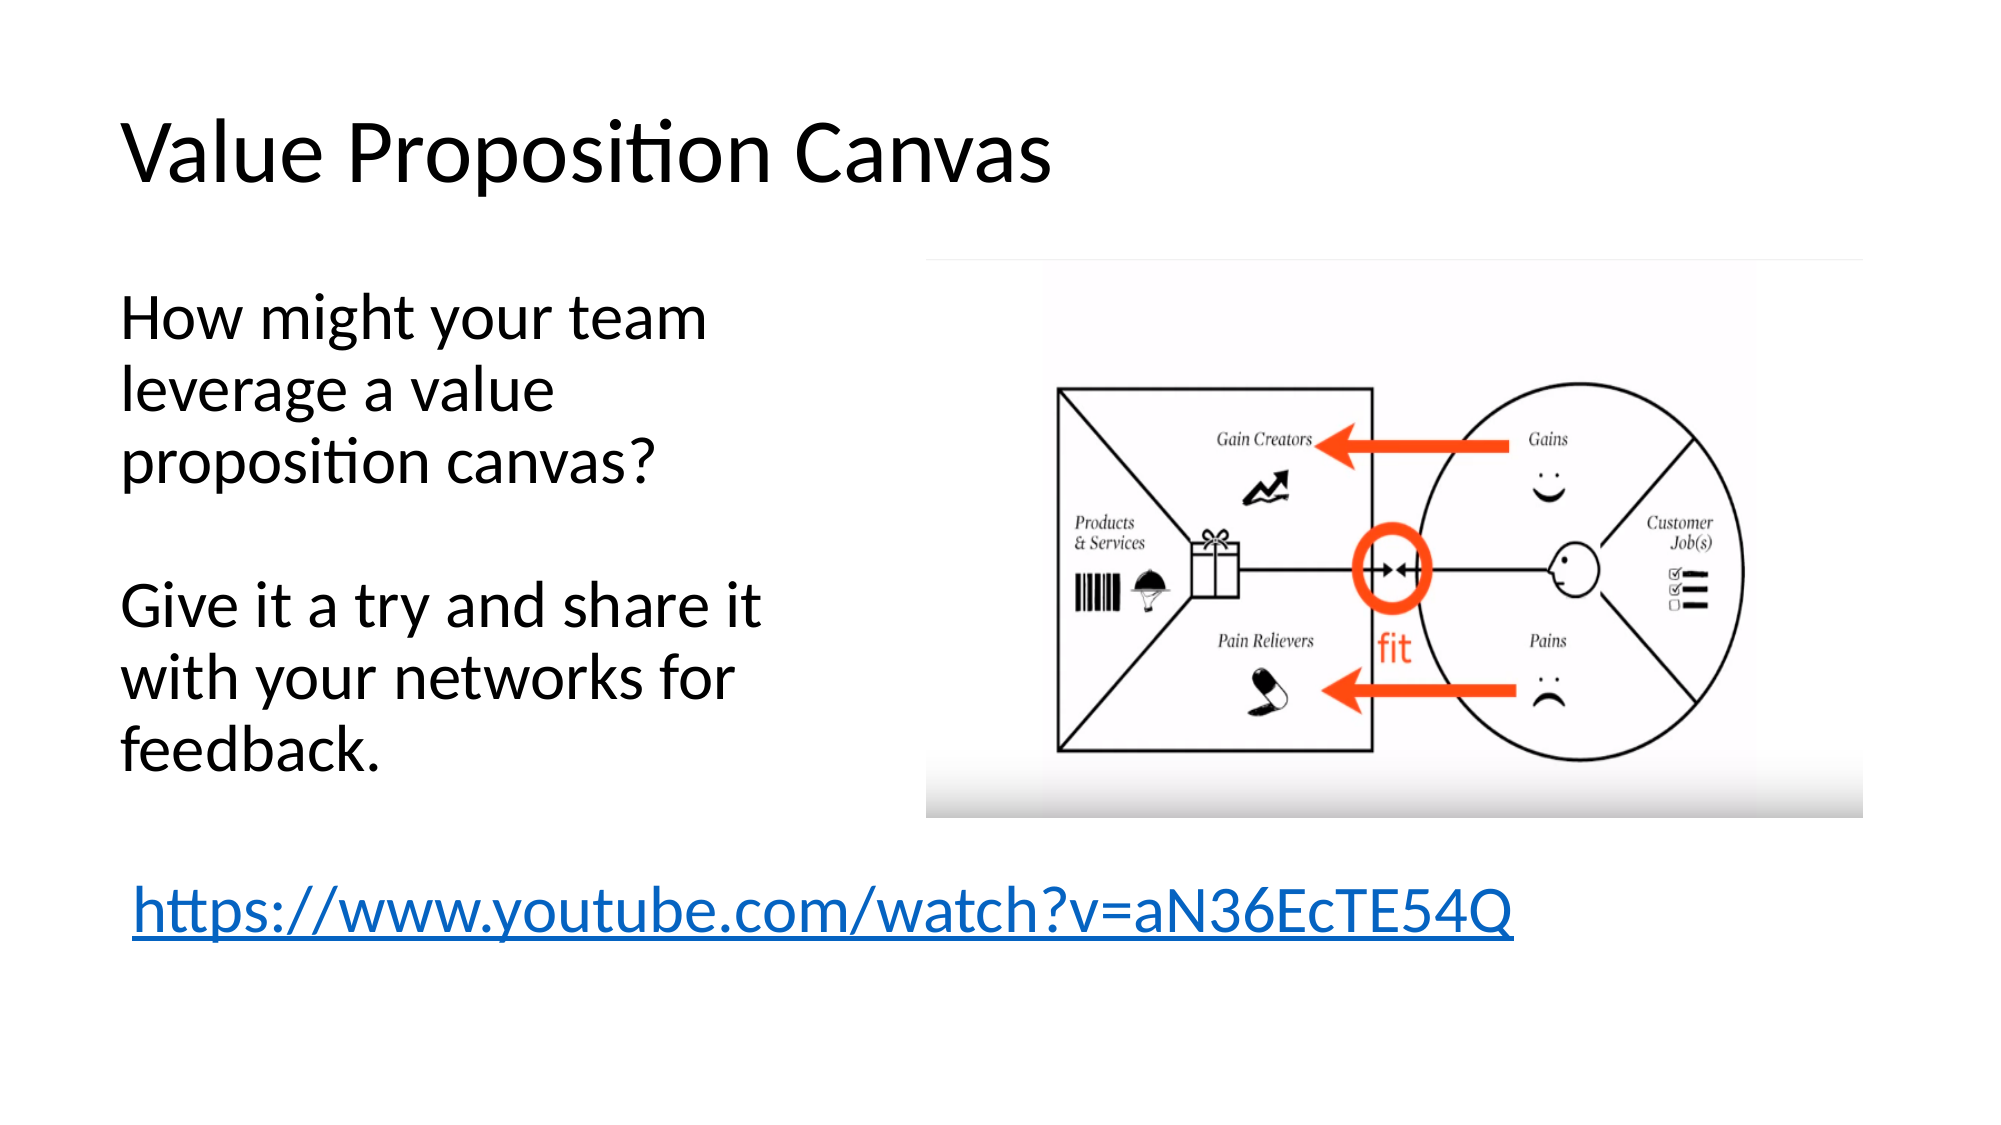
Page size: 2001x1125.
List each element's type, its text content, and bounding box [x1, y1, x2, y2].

list https://www.youtube.com/watch?v=aN36EcTE54Q [112, 854, 2000, 1057]
title Value Proposition Canvas [99, 45, 1900, 223]
list How might your team leverage a value proposition canvas? Give it a try and share it with your networks for feedback. [99, 262, 878, 791]
picture [926, 259, 1863, 818]
